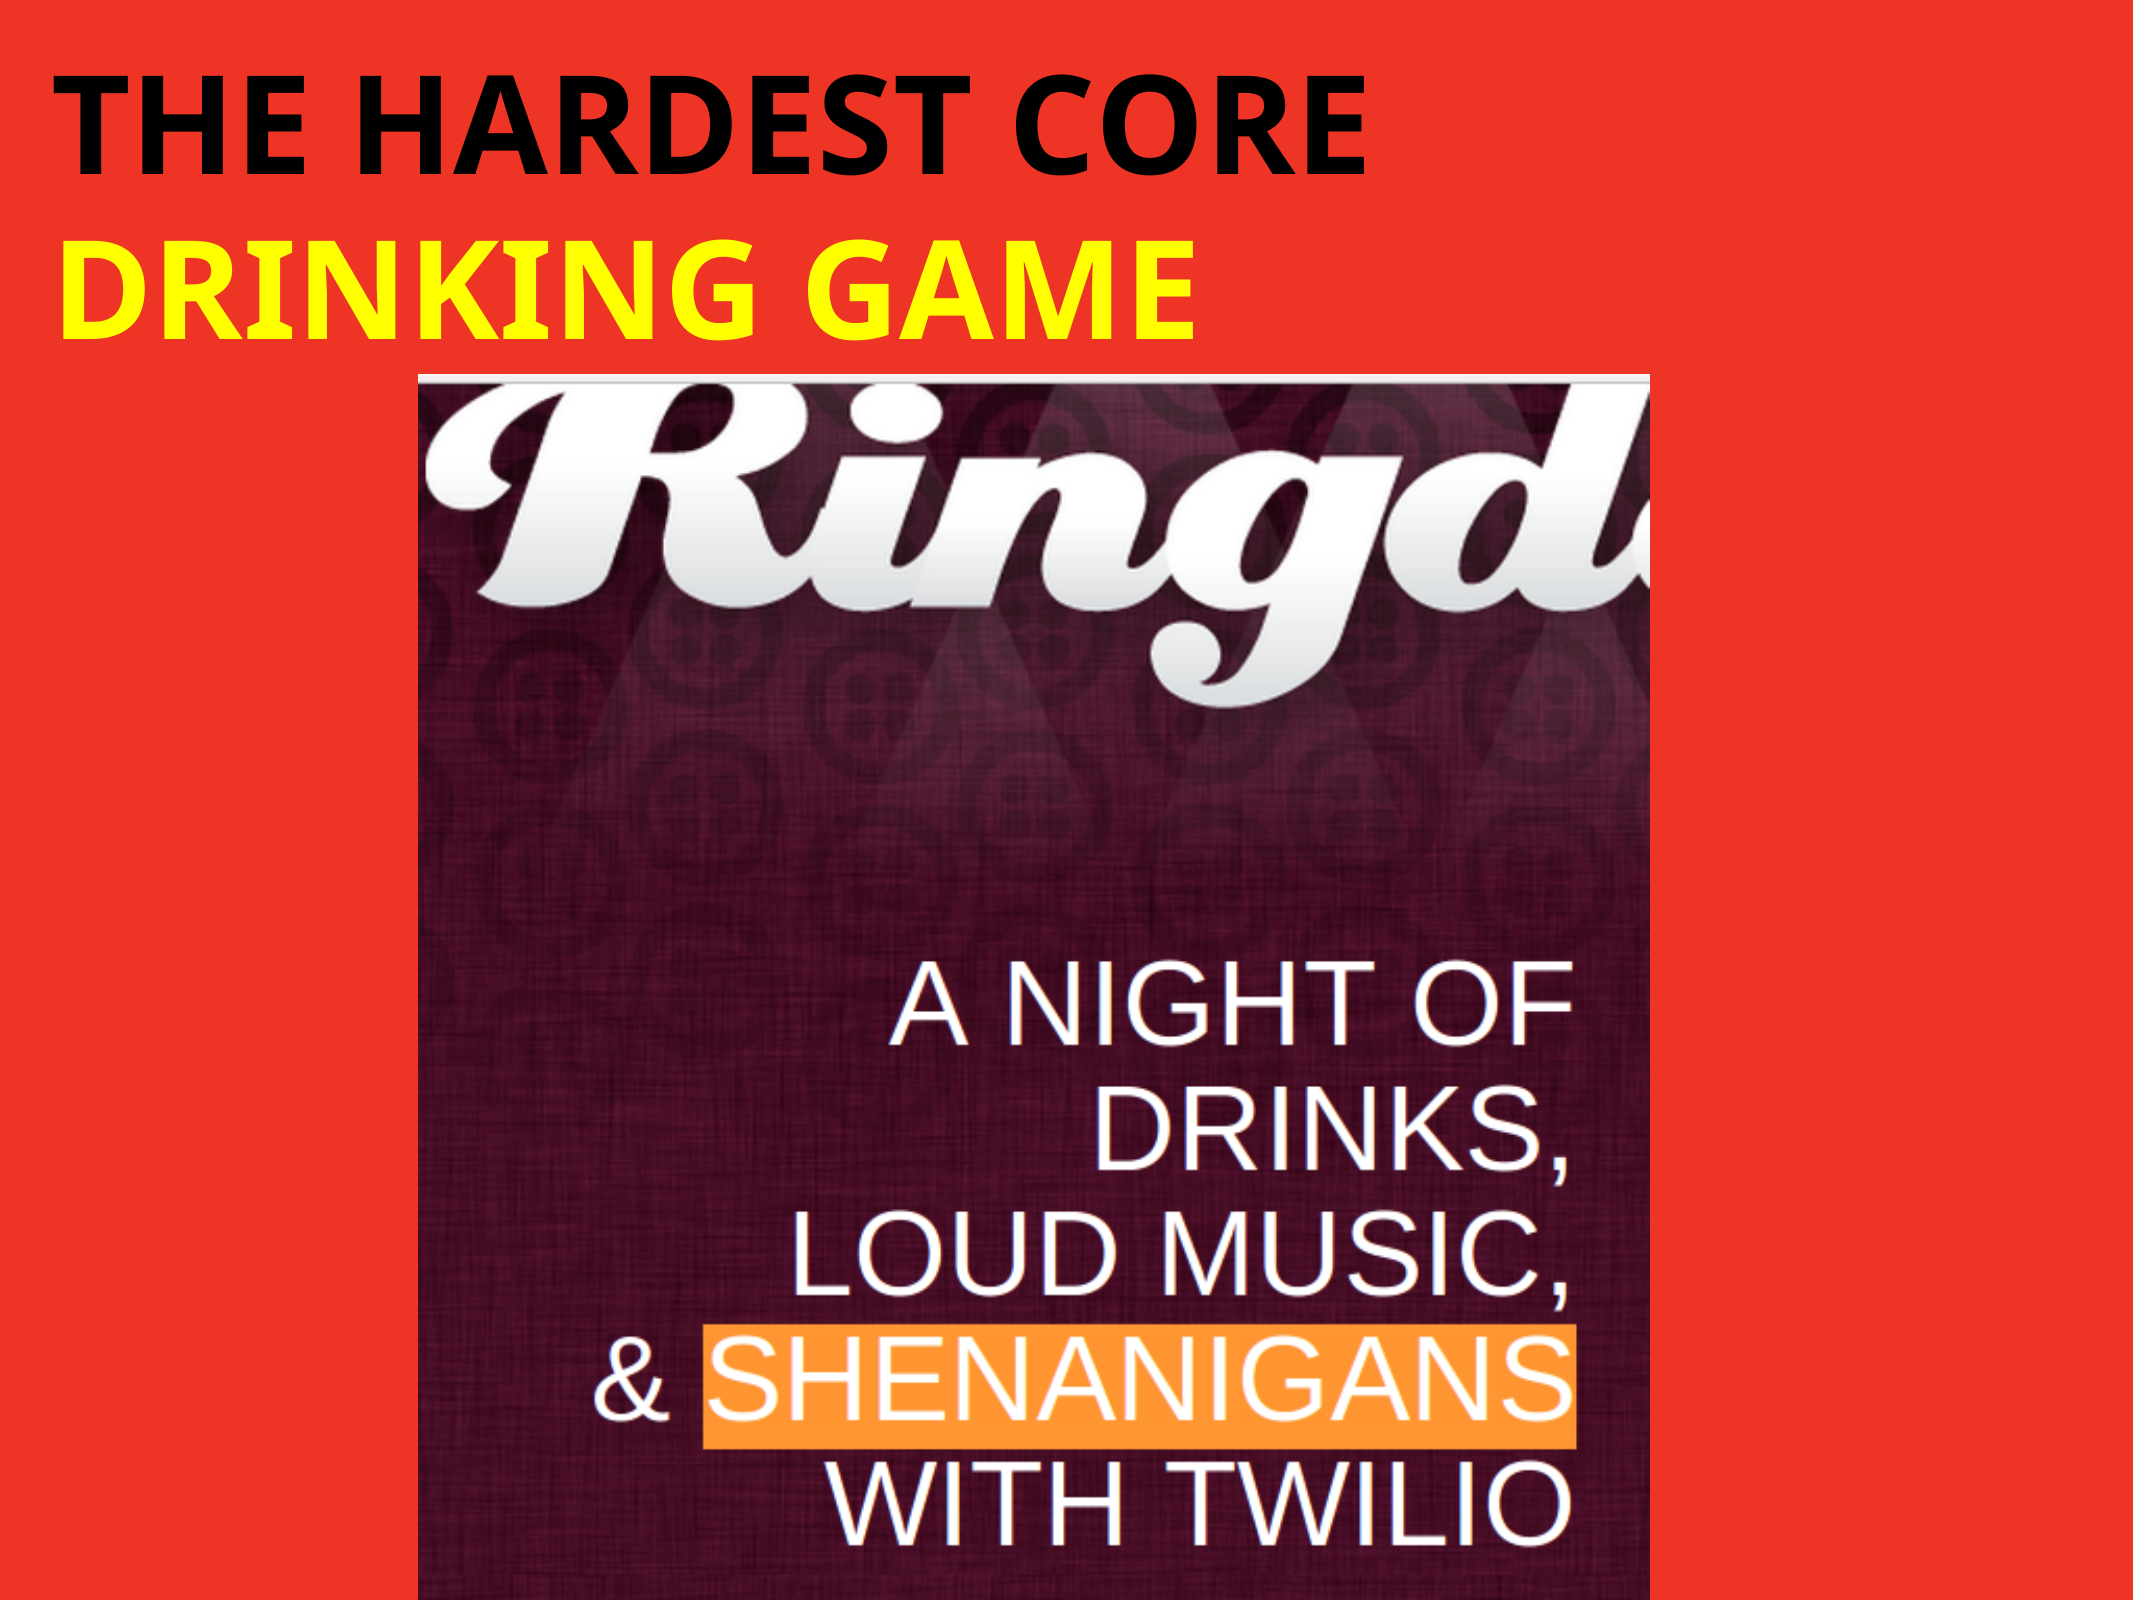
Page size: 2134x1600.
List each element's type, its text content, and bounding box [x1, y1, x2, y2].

text_box THE HARDEST CORE DRINKING GAME [41, 37, 2134, 483]
picture [418, 374, 1650, 1600]
